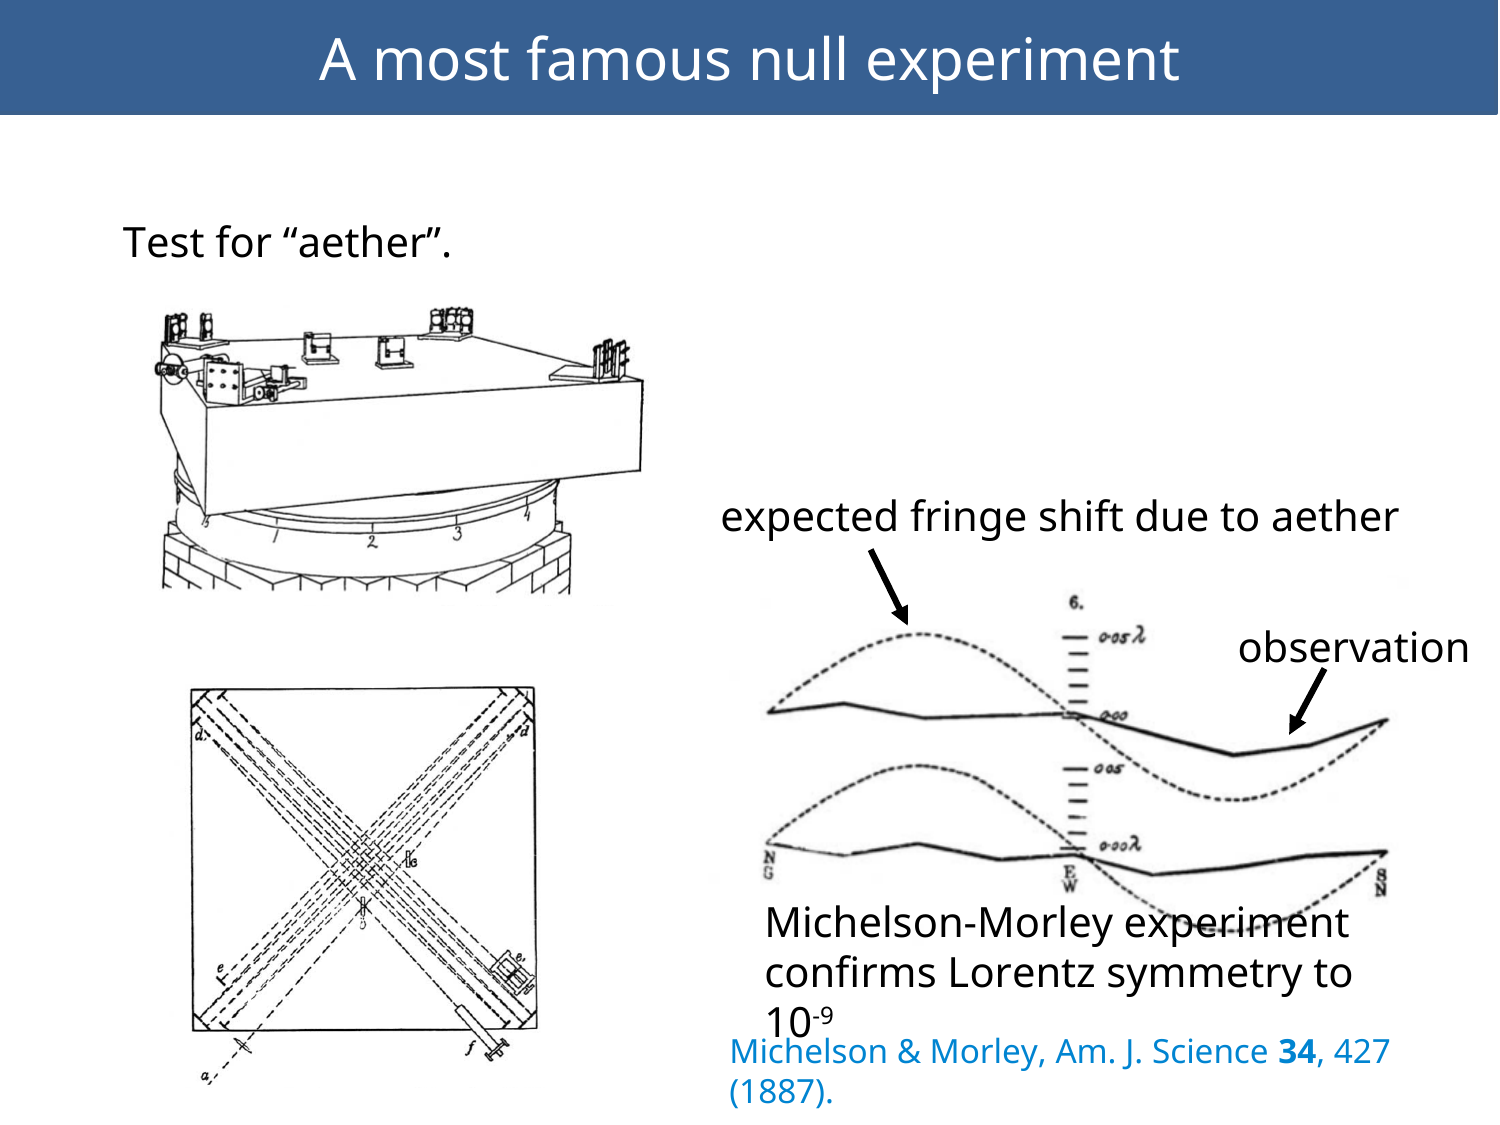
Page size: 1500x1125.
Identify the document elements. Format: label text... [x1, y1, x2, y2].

picture [169, 681, 563, 1088]
text_box Michelson & Morley, Am. J. Science 34, 427 (1887). [729, 1063, 1500, 1110]
text_box Michelson-Morley experiment confirms Lorentz symmetry to 10-9 [764, 952, 1415, 1046]
text_box observation [1237, 620, 1477, 671]
picture [696, 575, 1457, 953]
text_box A most famous null experiment [146, 18, 1354, 93]
picture [132, 305, 662, 607]
text_box expected fringe shift due to aether [720, 490, 1500, 541]
text_box Test for “aether”. [122, 215, 1203, 266]
